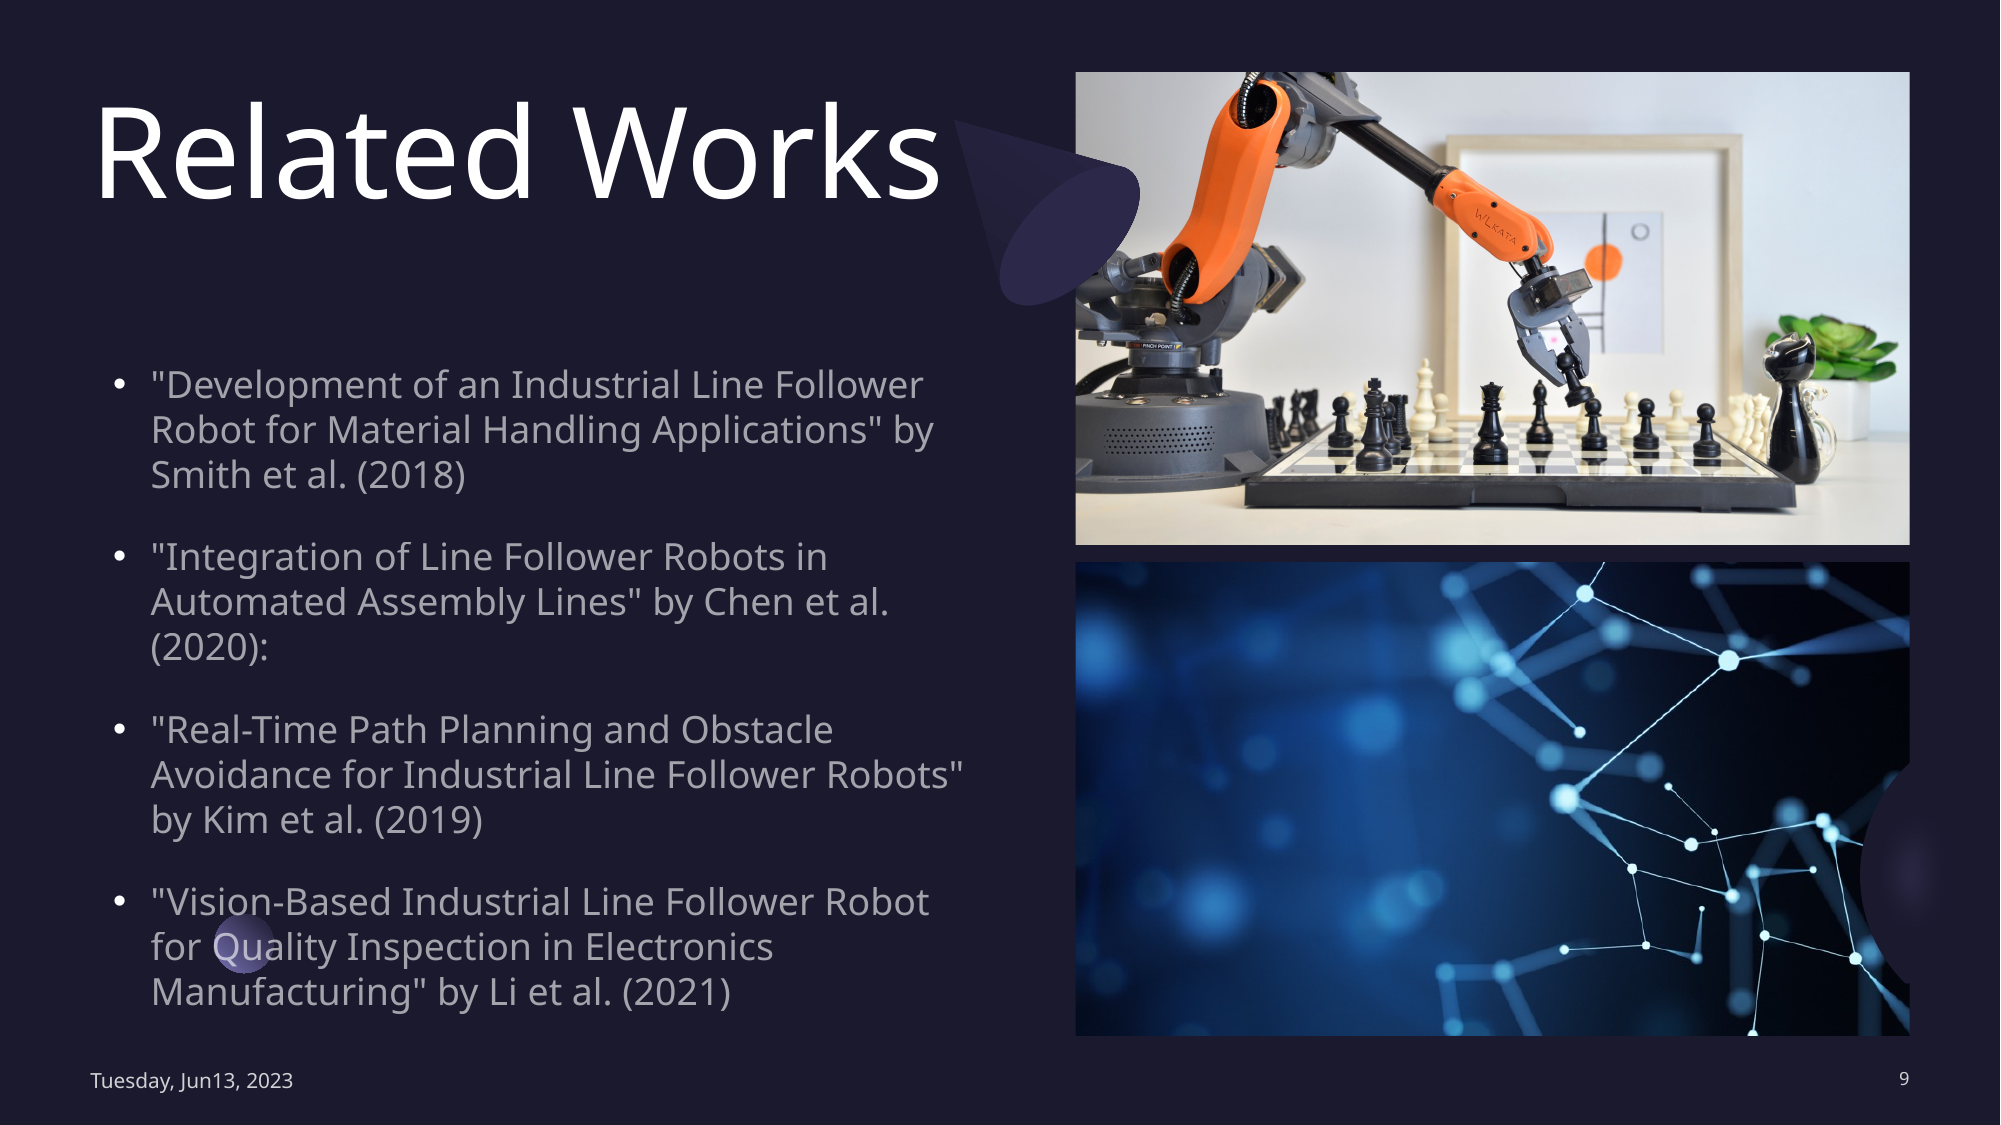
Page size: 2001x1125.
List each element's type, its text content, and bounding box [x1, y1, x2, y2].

slide_number Tuesday, Jun13, 2023 [90, 1067, 522, 1093]
subtitle "Development of an Industrial Line Follower Robot for Material Handling Applications" by Smith et al. (2018) "Integration of Line Follower Robots in Automated Assembly Lines" by Chen et al. (2020): "Real-Time Path Planning and Obstacle Avoidance for Industrial Line Follower Robots" by Kim et al. (2019) "Vision-Based Industrial Line Follower Robot for Quality Inspection in Electronics Manufacturing" by Li et al. (2021) [75, 360, 968, 959]
slide_number <number> [1632, 1067, 1910, 1093]
text_box [0, 0, 2000, 1125]
title Related Works [90, 55, 983, 225]
